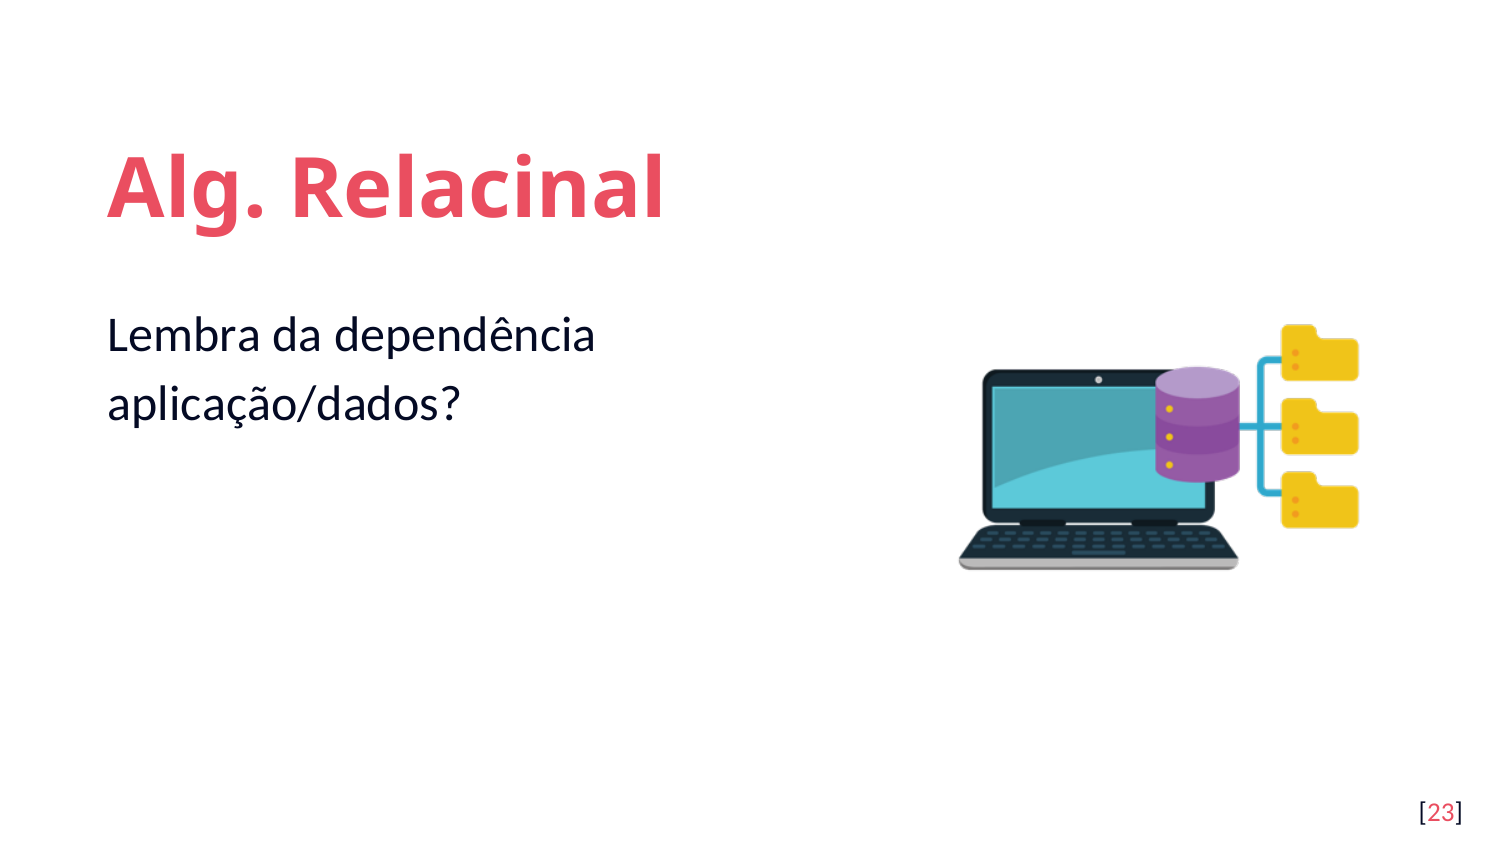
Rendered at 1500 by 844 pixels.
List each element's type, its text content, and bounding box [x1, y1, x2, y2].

slide_number [23] [1403, 779, 1494, 844]
text_box Alg. Relacinal [92, 104, 1408, 243]
text_box Lembra da dependência aplicação/dados? [92, 242, 908, 749]
picture [933, 321, 1384, 575]
